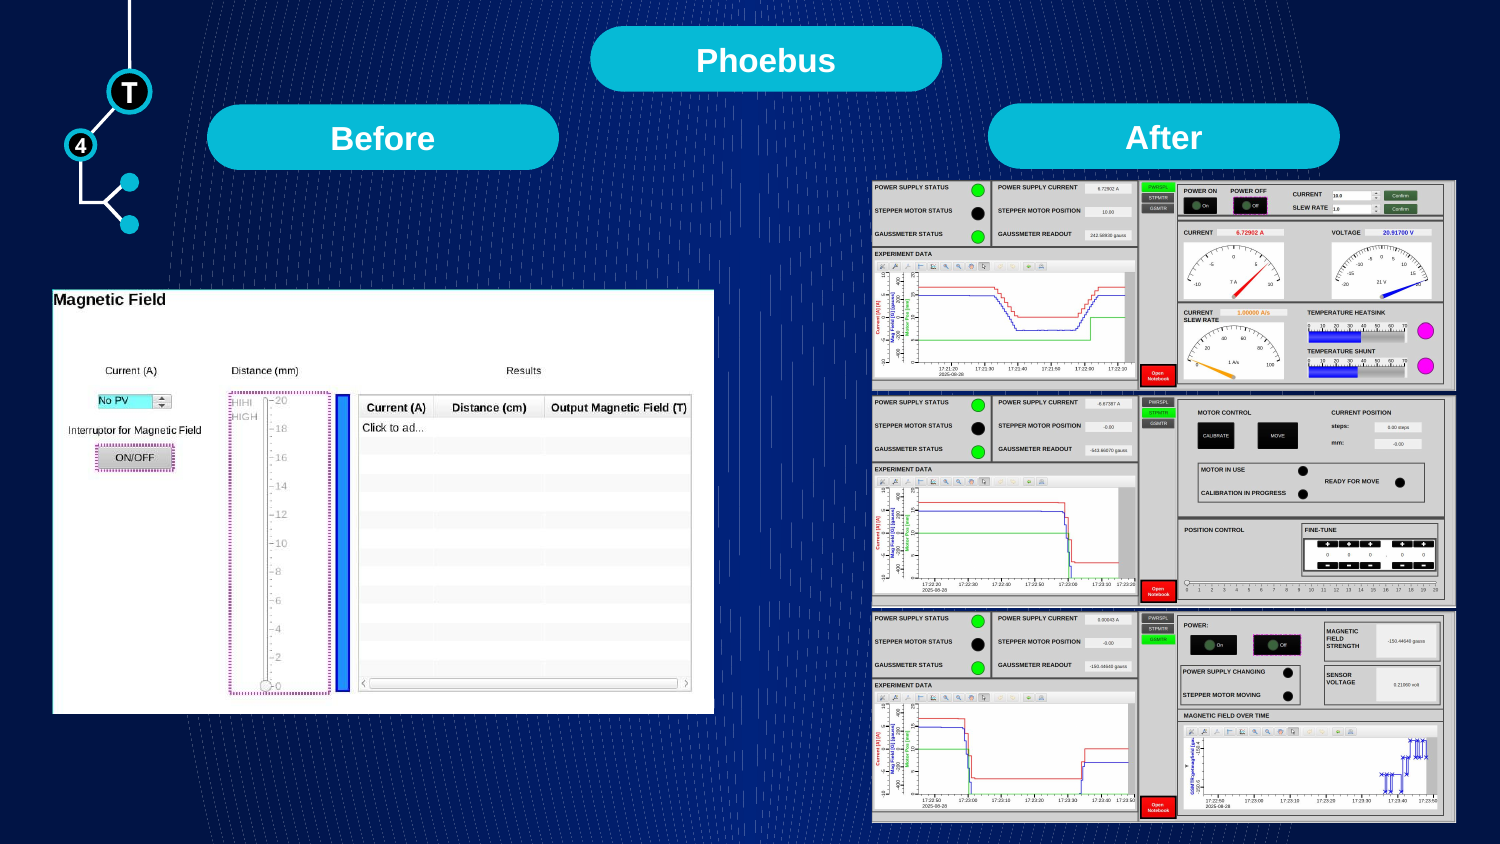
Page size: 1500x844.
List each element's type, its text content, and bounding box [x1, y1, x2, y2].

text_box [122, 217, 137, 232]
text_box Before [207, 104, 560, 170]
picture [52, 289, 714, 714]
picture [871, 395, 1457, 608]
text_box Phoebus [590, 26, 943, 92]
text_box T [108, 70, 151, 113]
picture [871, 180, 1457, 391]
text_box [122, 175, 137, 190]
picture [871, 611, 1457, 823]
text_box After [987, 103, 1340, 169]
text_box 4 [66, 130, 95, 160]
